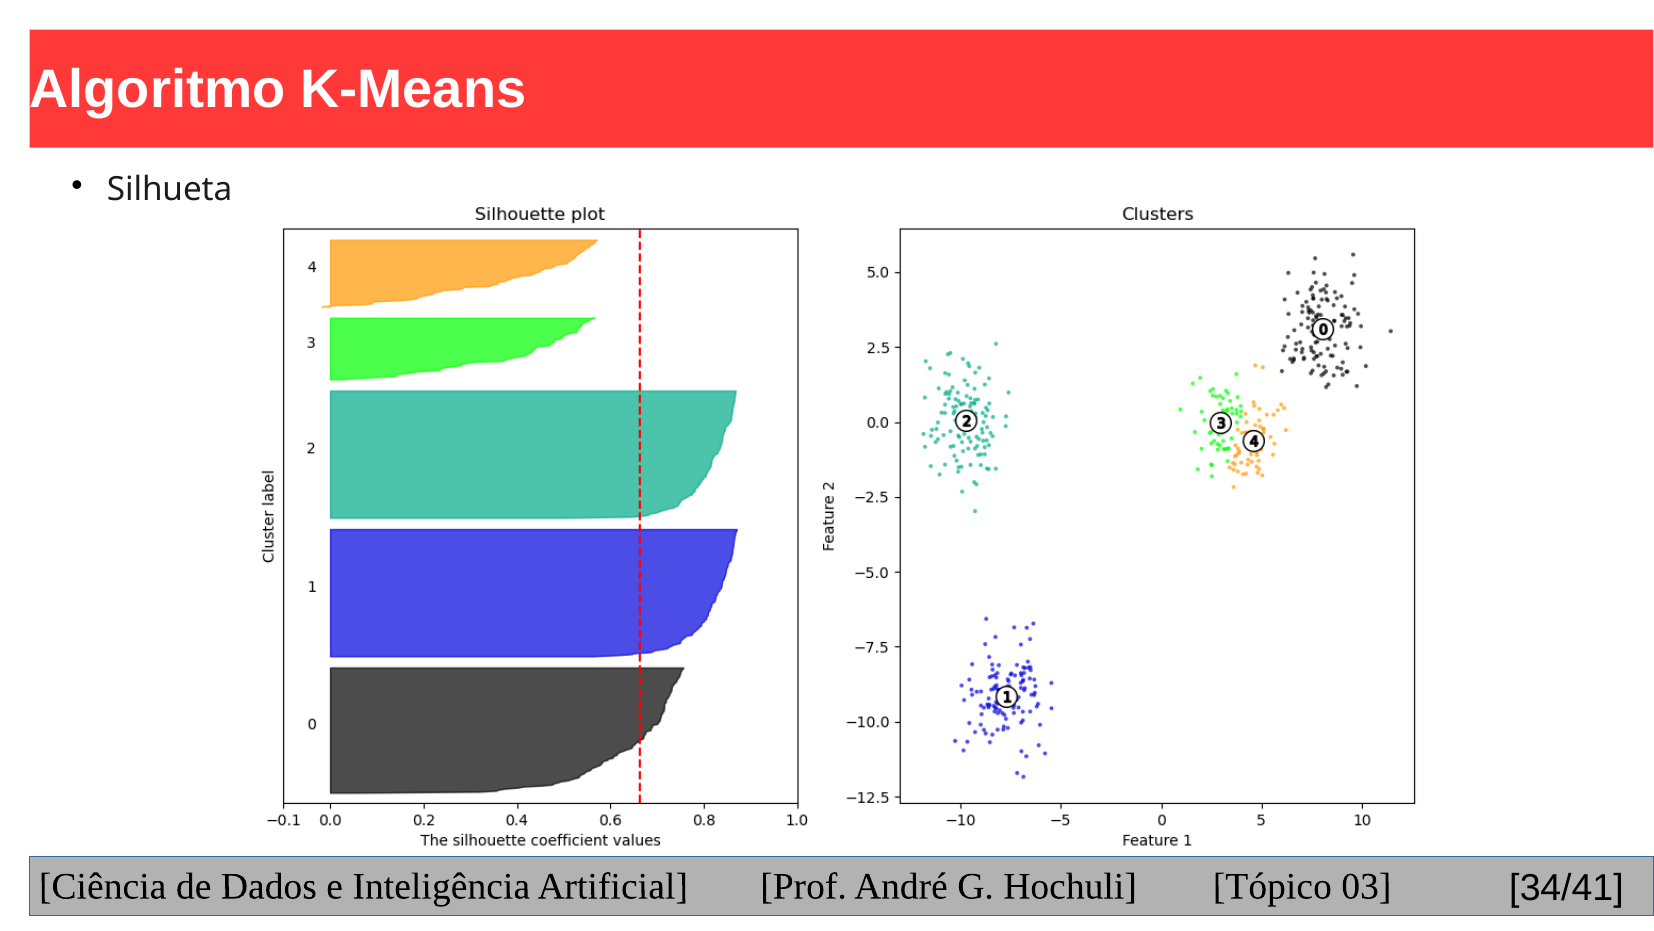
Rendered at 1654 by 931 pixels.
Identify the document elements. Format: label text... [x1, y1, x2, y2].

text_box Silhueta [56, 89, 1595, 931]
title Algoritmo K-Means [29, 29, 1654, 148]
